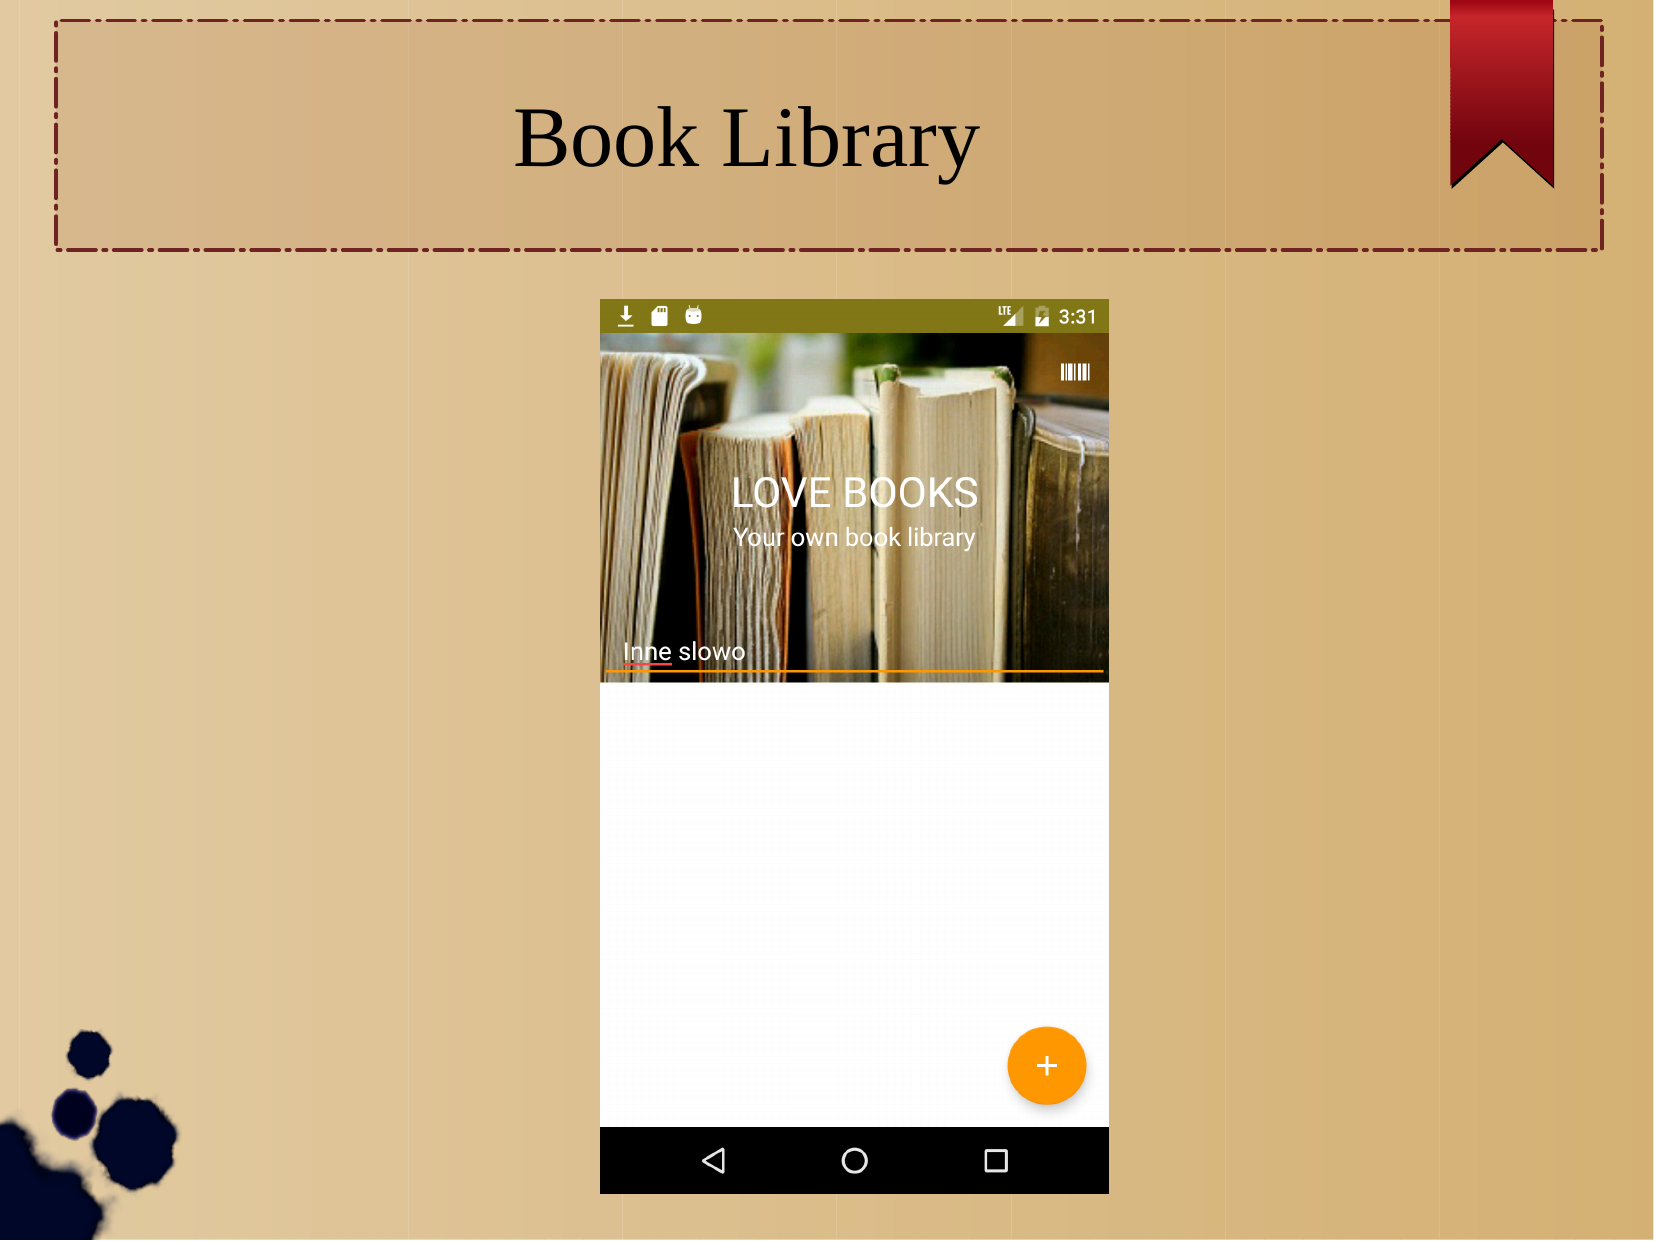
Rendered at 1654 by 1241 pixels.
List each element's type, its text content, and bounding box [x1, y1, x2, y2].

picture [600, 299, 1109, 1194]
title Book Library [82, 47, 1412, 229]
